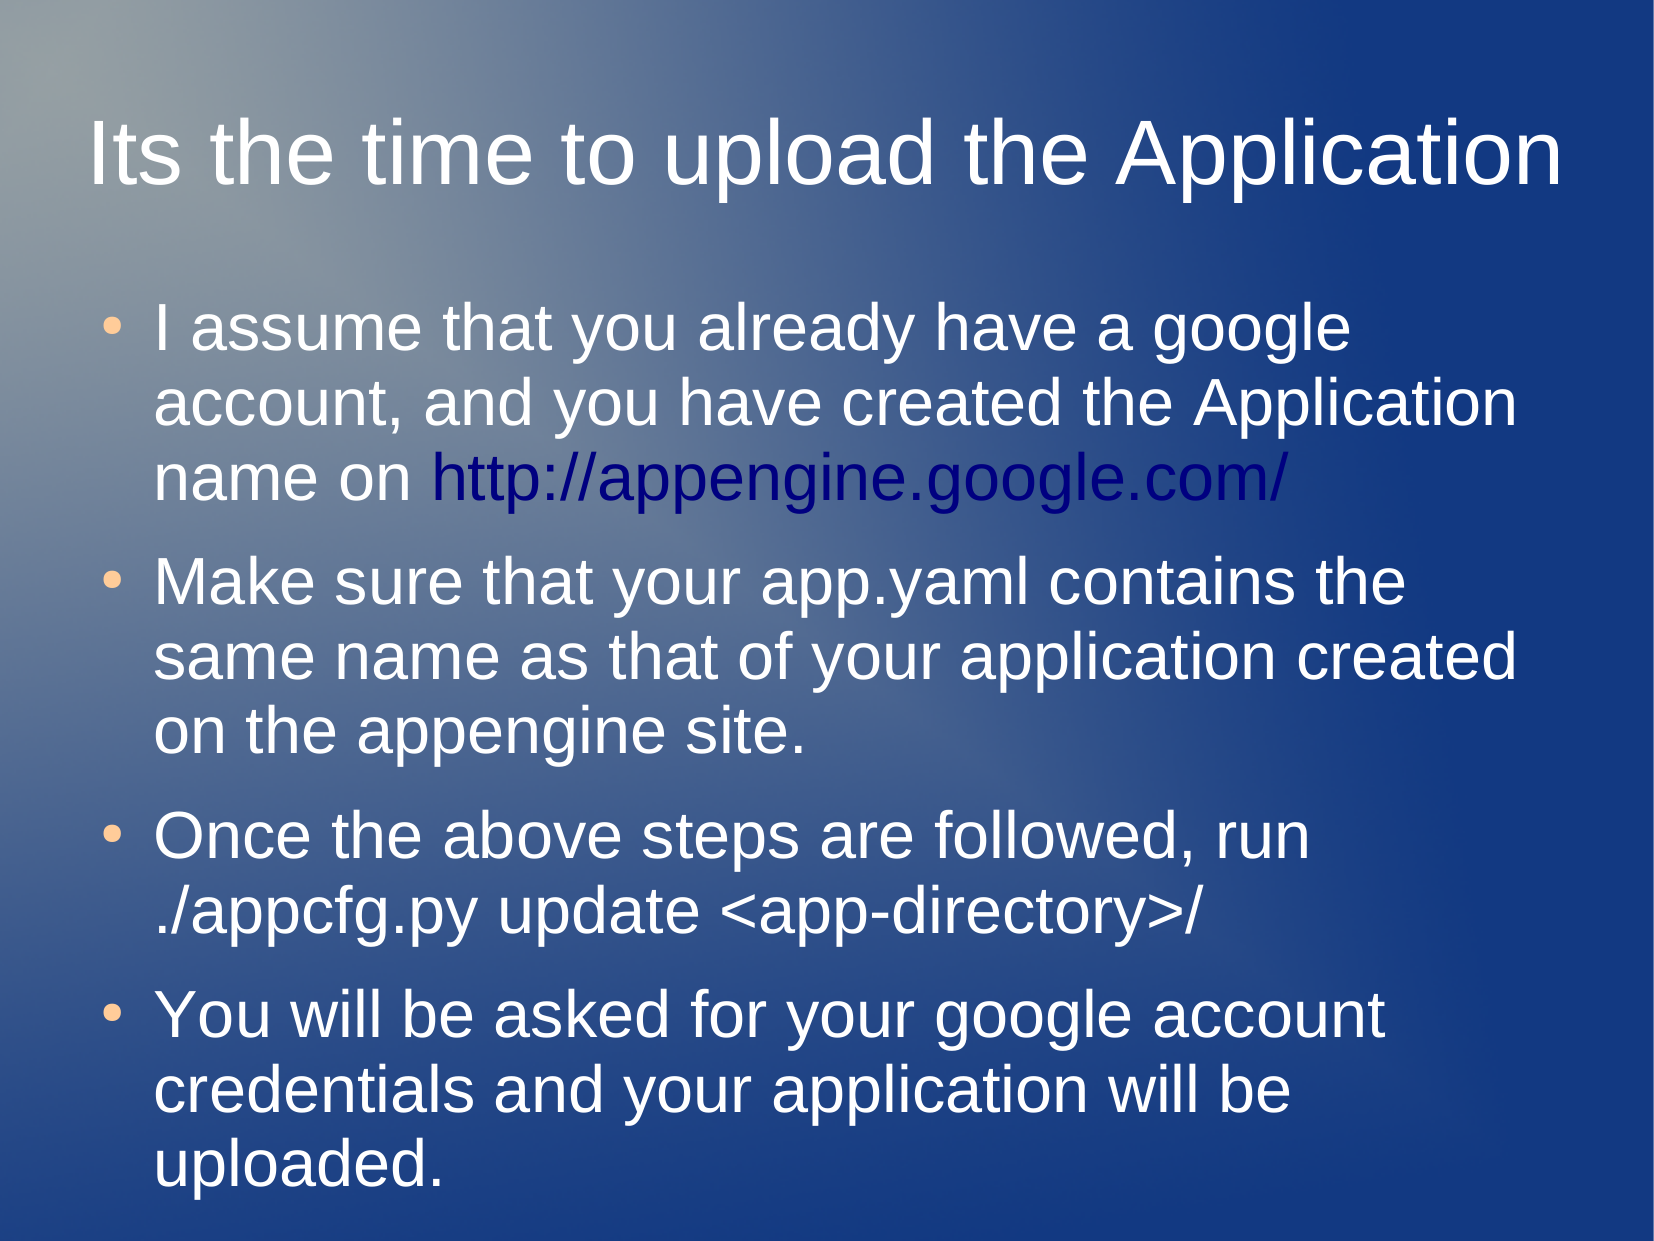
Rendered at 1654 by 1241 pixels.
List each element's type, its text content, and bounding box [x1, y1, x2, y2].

picture [0, 0, 1654, 1241]
title Its the time to upload the Application [82, 56, 1571, 250]
list I assume that you already have a google account, and you have created the Application name on http://appengine.google.com/ Make sure that your app.yaml contains the same name as that of your application created on the appengine site. Once the above steps are followed, run ./appcfg.py update <app-directory>/ You will be asked for your google account credentials and your application will be uploaded. [82, 290, 1571, 1202]
